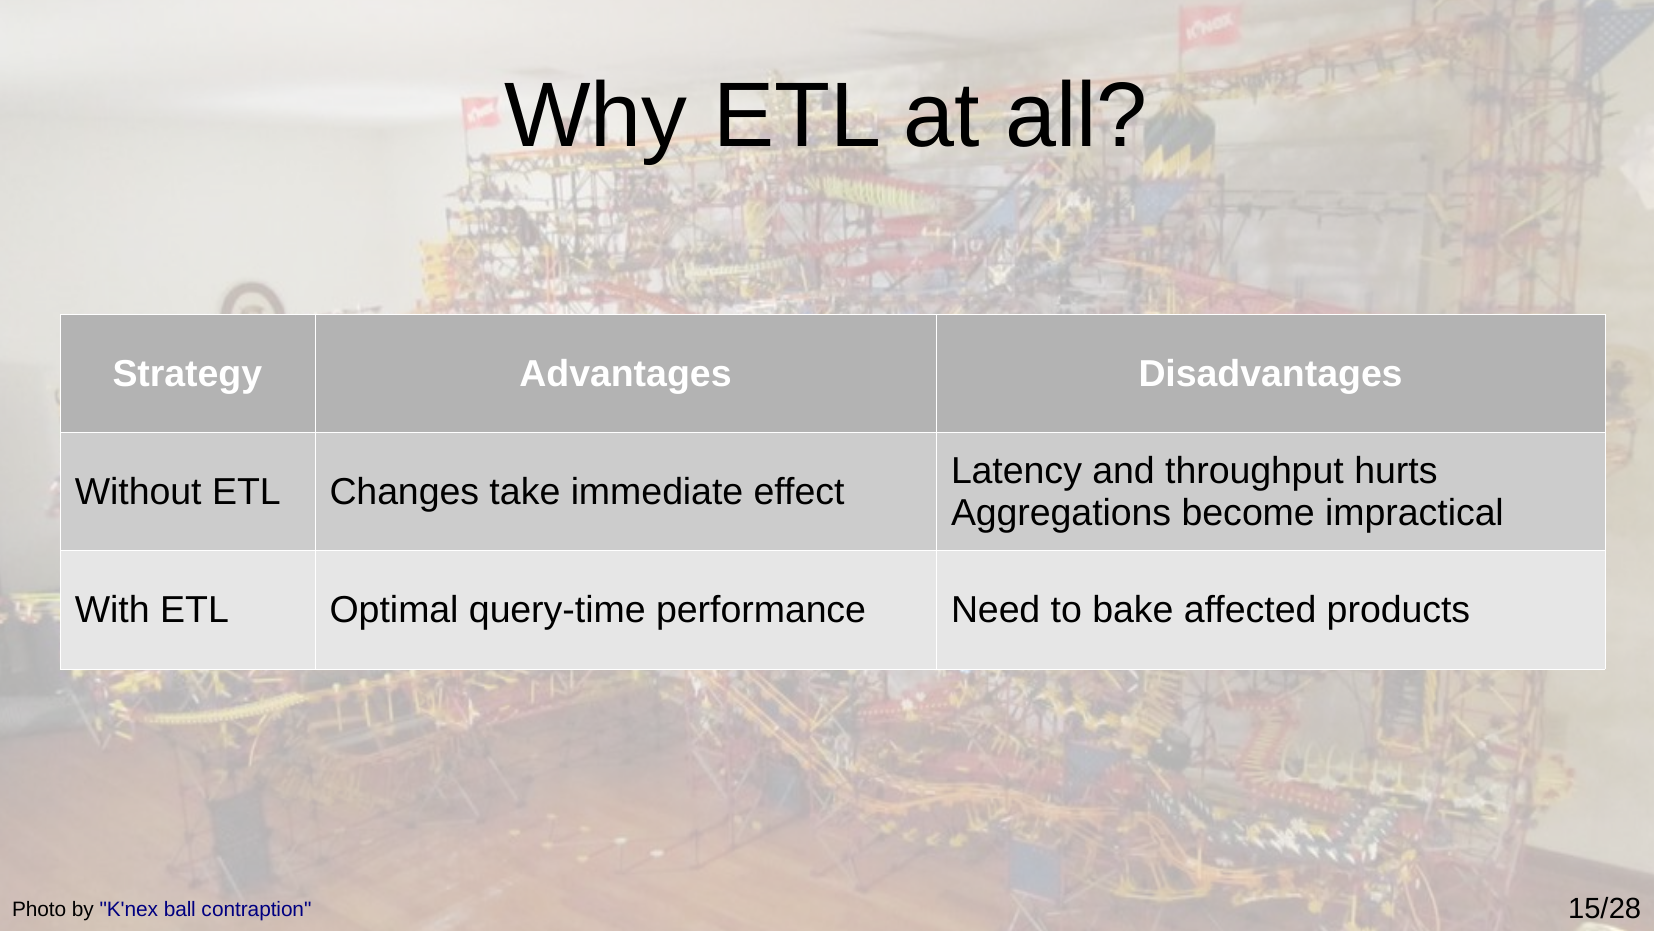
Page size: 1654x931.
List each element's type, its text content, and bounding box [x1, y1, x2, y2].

table_cell Without ETL [61, 433, 315, 550]
table_cell Latency and throughput hurts Aggregations become impractical [937, 433, 1605, 550]
table_header Disadvantages [937, 315, 1605, 432]
table_header Advantages [316, 315, 936, 432]
table_header Strategy [61, 315, 315, 432]
table_cell Changes take immediate effect [316, 433, 936, 550]
table_cell Need to bake affected products [937, 551, 1605, 669]
text_box Photo by "K'nex ball contraption" [0, 890, 541, 931]
table_cell With ETL [61, 551, 315, 669]
text_box <number>/28 [1452, 884, 1654, 931]
title Why ETL at all? [82, 37, 1571, 193]
table_cell Optimal query-time performance [316, 551, 936, 669]
picture [0, 0, 1654, 931]
